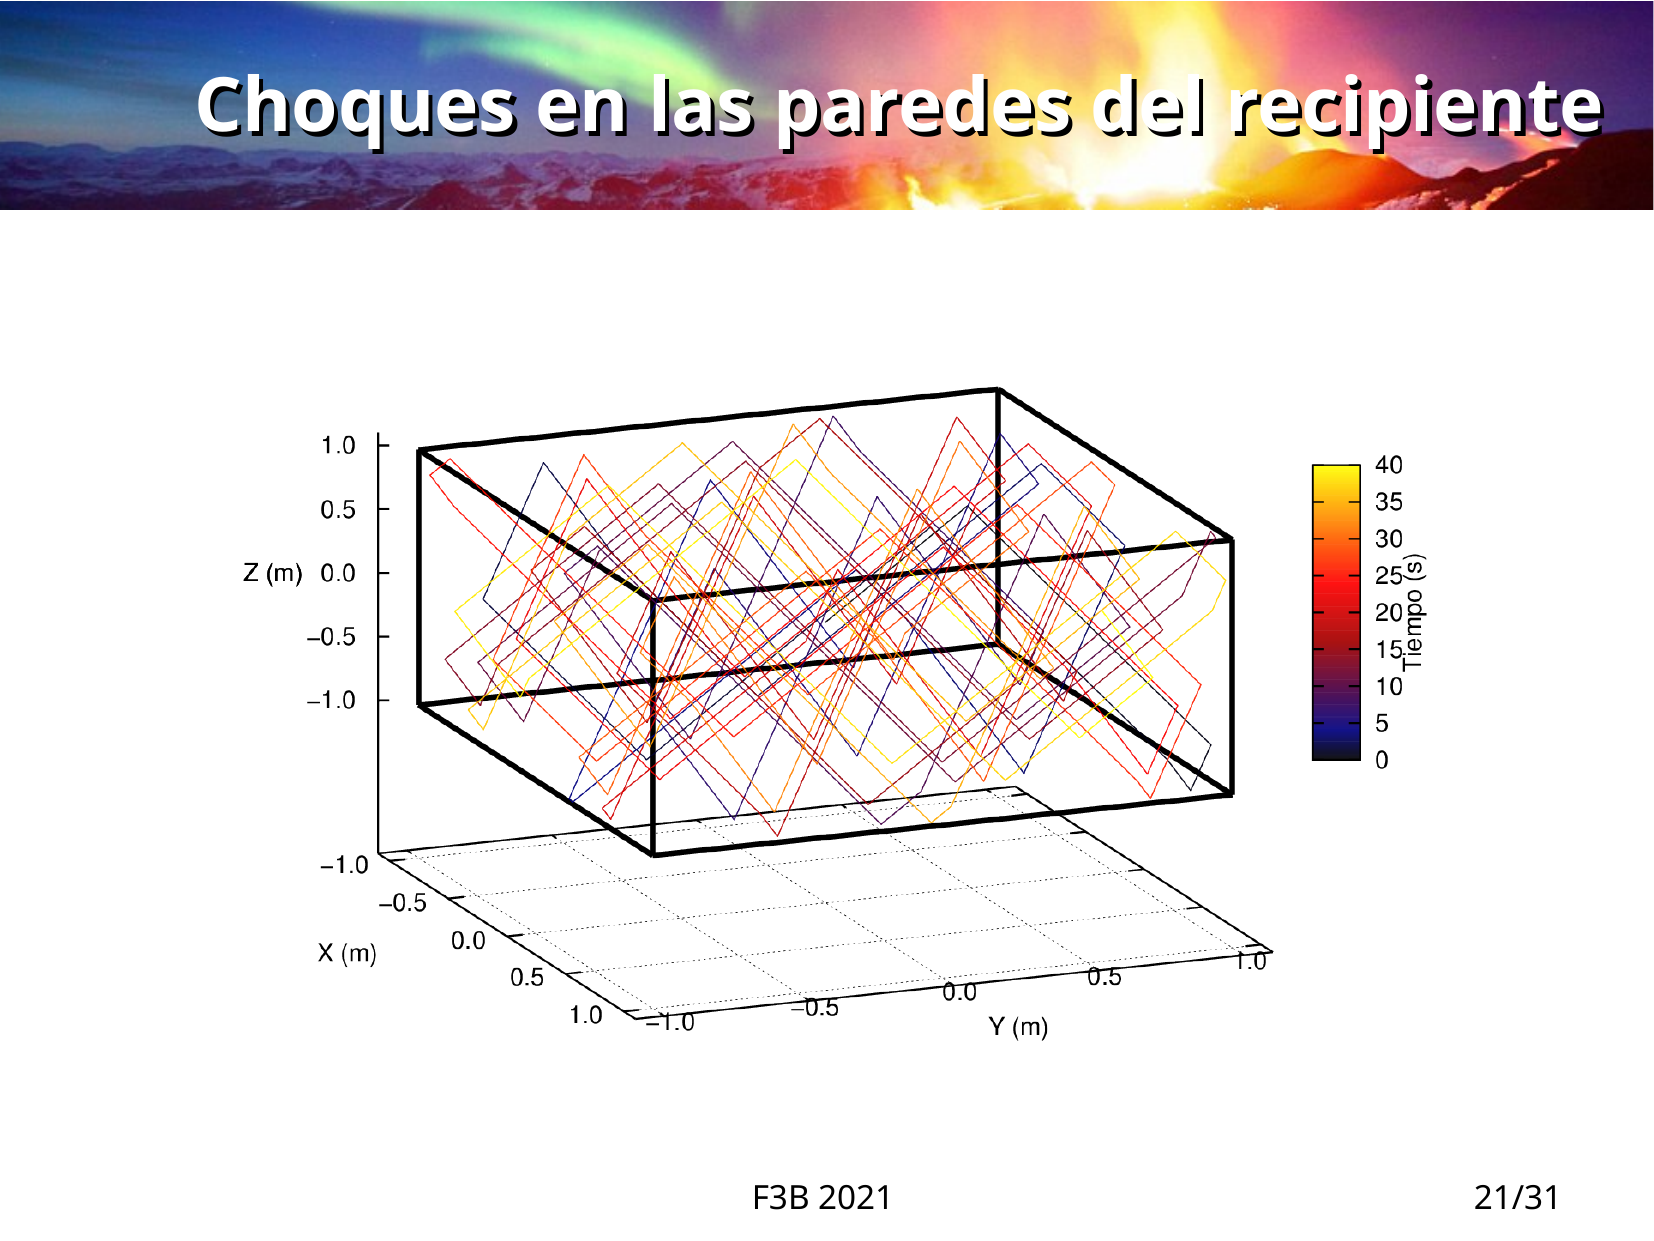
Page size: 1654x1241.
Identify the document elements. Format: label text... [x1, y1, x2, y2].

picture [0, 1, 1654, 210]
title Choques en las paredes del recipiente [45, 15, 1606, 191]
picture [182, 254, 1468, 1156]
